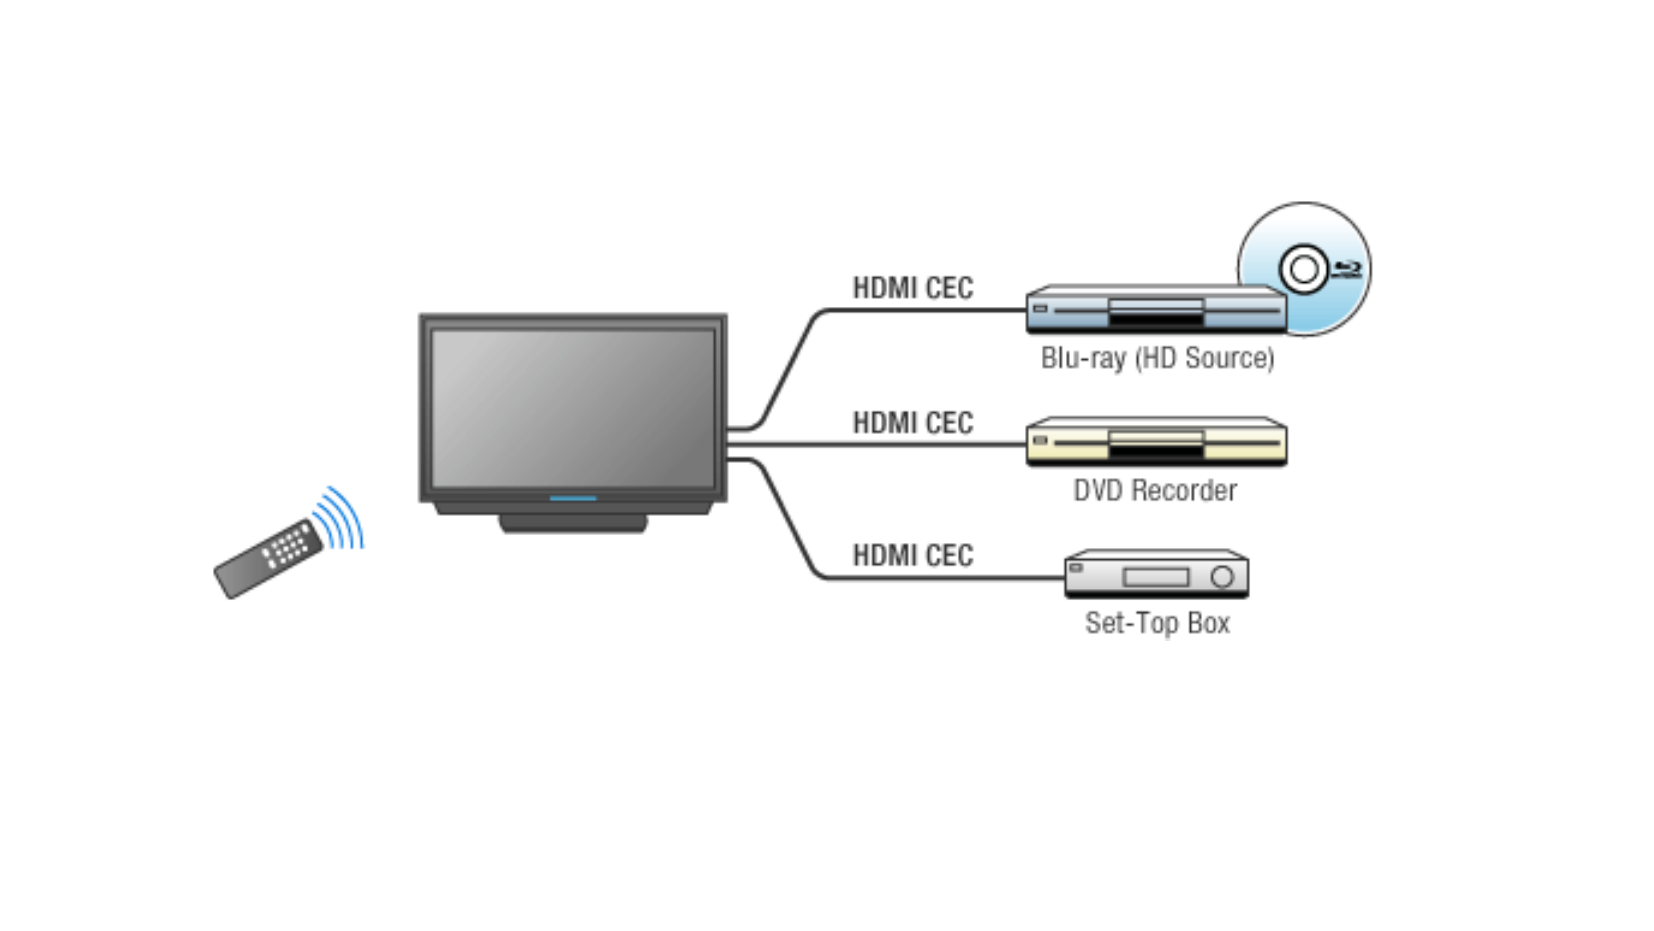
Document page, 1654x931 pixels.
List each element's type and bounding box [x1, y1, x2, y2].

picture [212, 200, 1375, 641]
